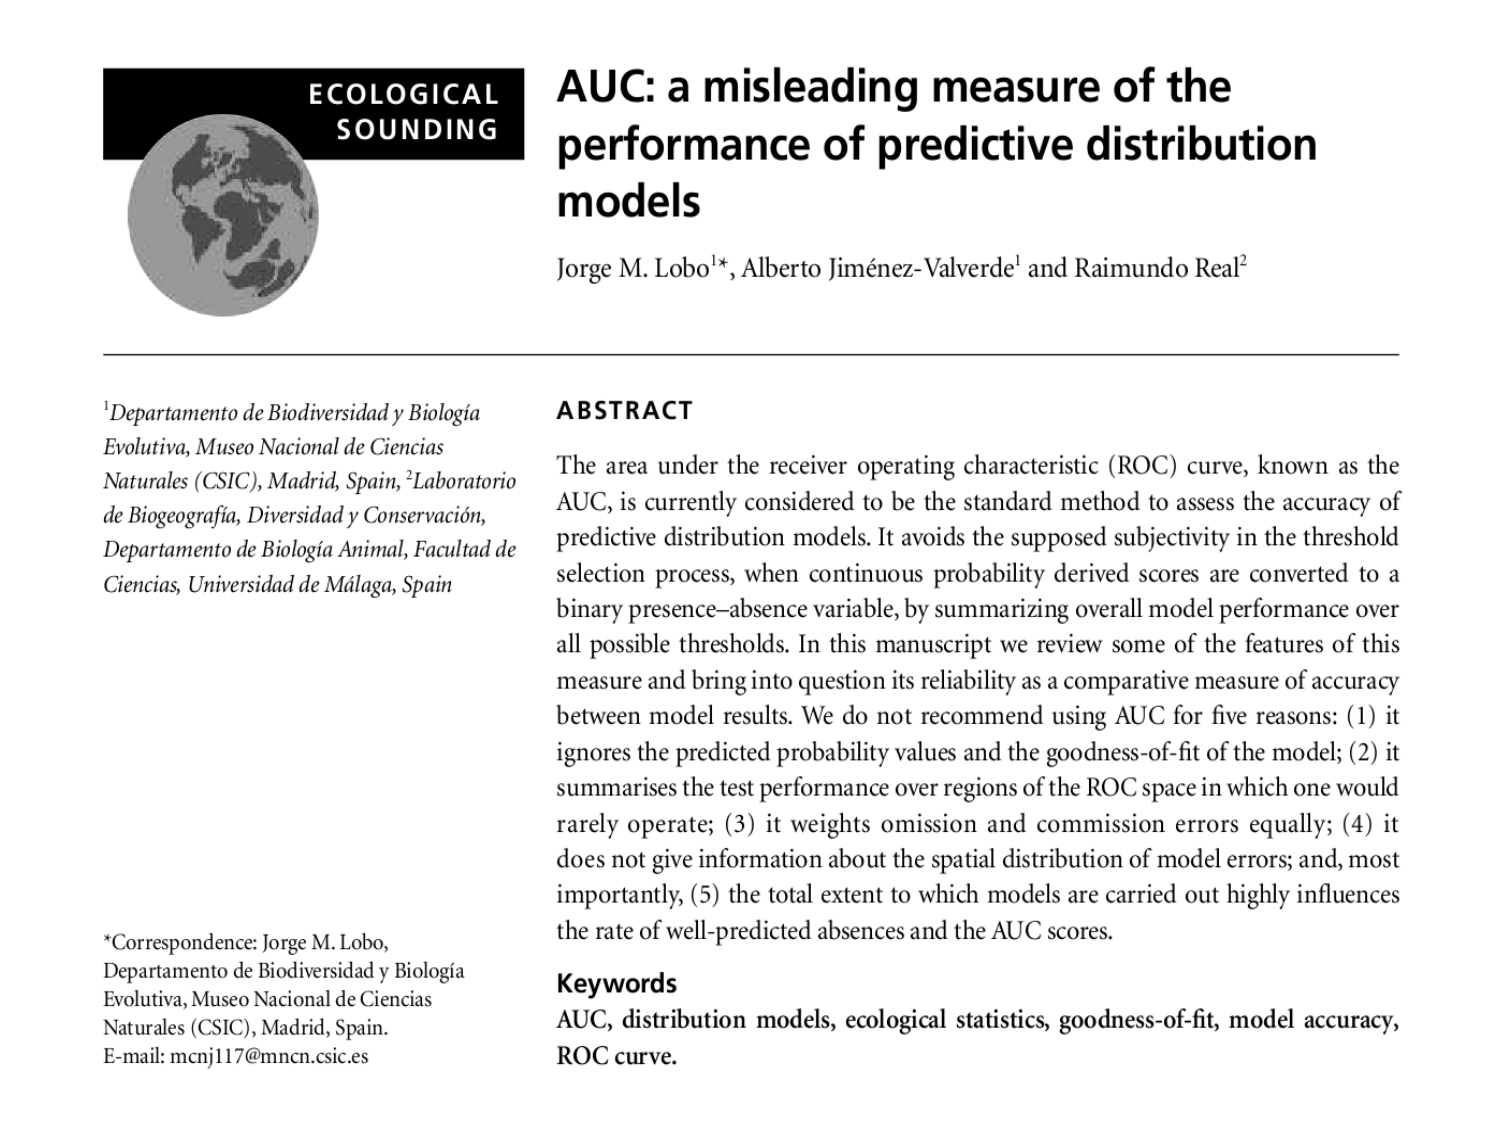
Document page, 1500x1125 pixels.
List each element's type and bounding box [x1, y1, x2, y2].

picture [88, 55, 1422, 1079]
